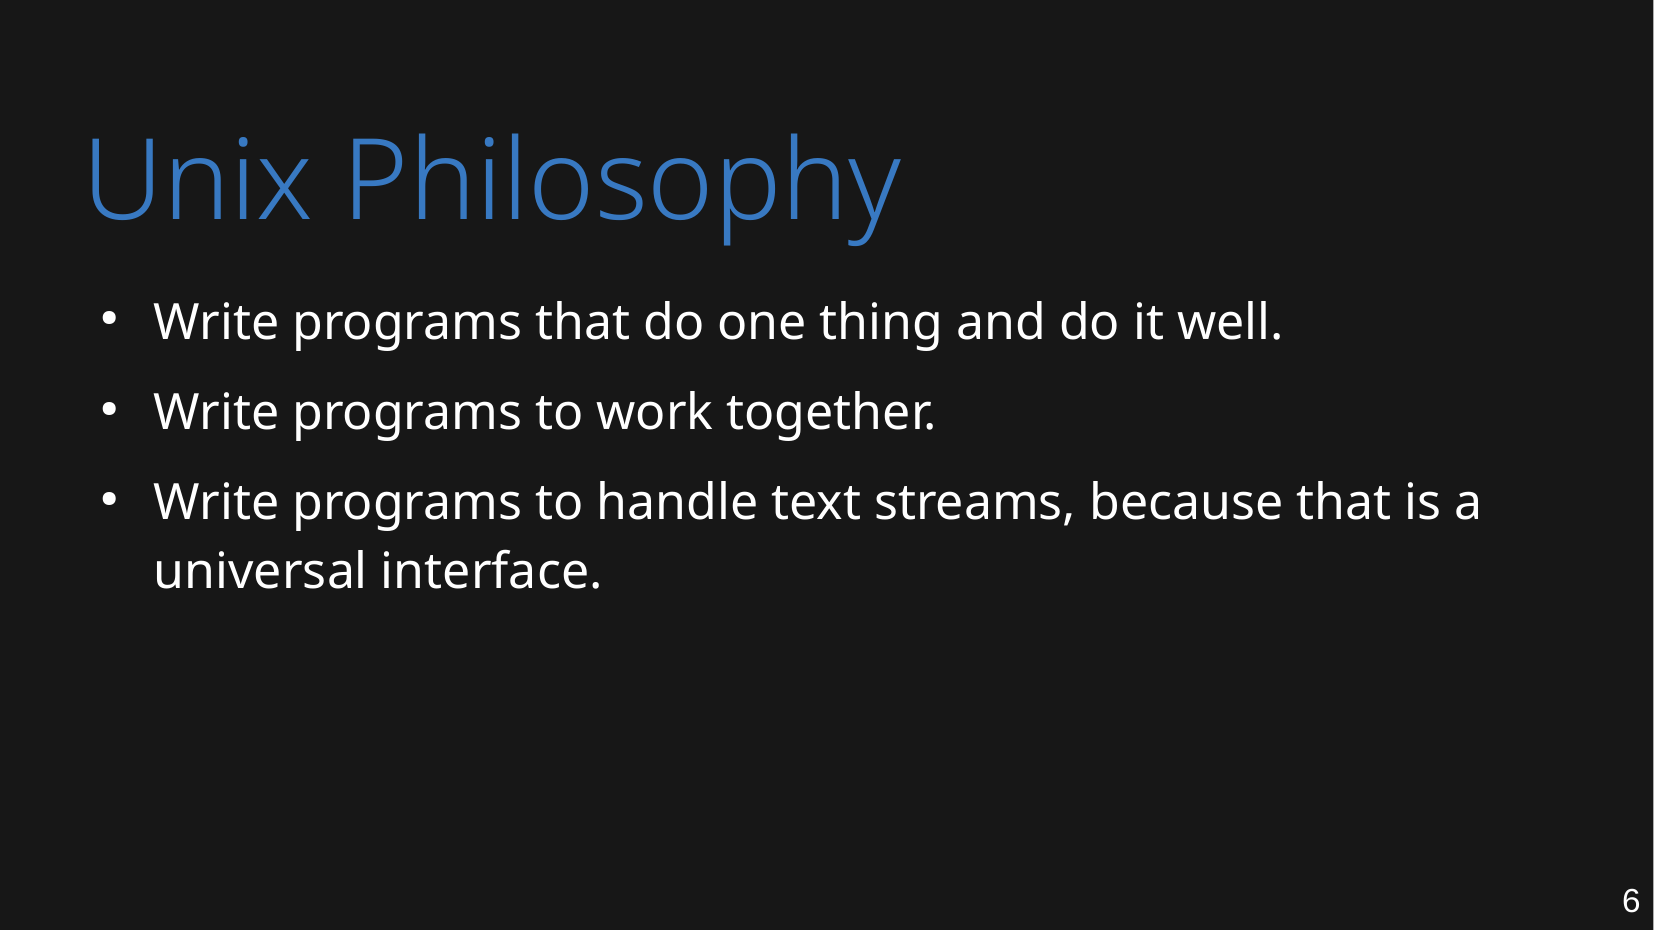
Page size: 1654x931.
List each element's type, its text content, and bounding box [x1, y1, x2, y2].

title Unix Philosophy [82, 60, 1654, 253]
text_box <number> [1607, 874, 1654, 931]
list Write programs that do one thing and do it well. Write programs to work together. Write programs to handle text streams, because that is a universal interface. [82, 285, 1571, 795]
